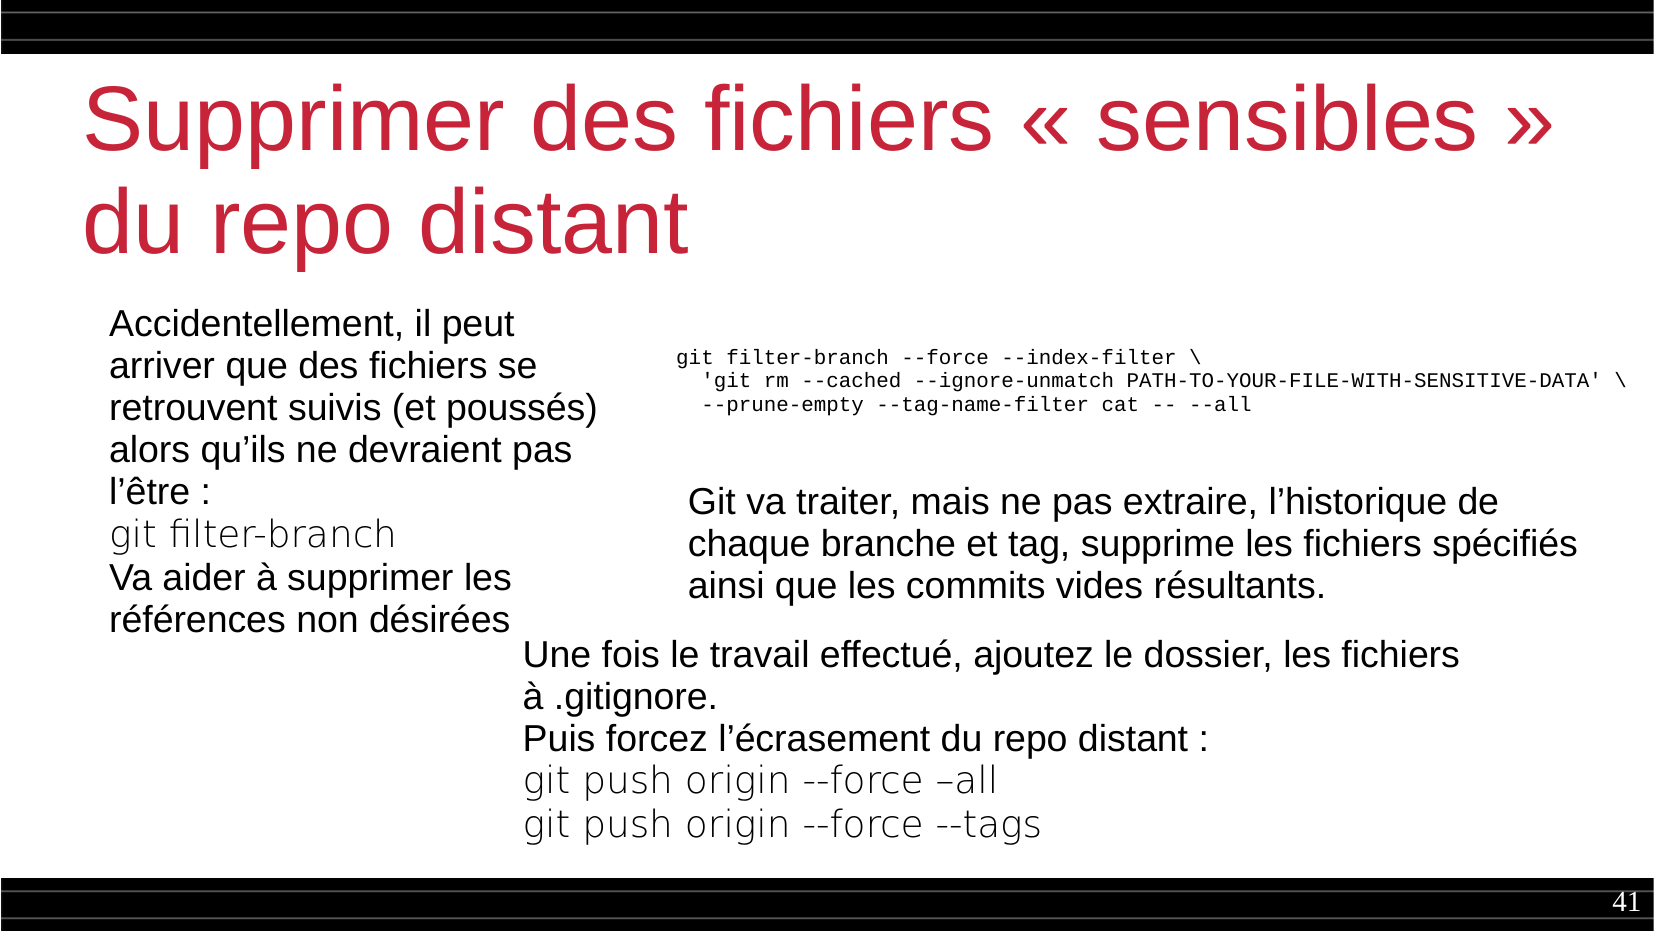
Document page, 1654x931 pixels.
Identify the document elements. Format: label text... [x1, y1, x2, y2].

text_box Git va traiter, mais ne pas extraire, l’historique de chaque branche et tag, supprime les fichiers spécifiés ainsi que les commits vides résultants. [673, 473, 1630, 615]
text_box git filter-branch --force --index-filter \ 'git rm --cached --ignore-unmatch PATH-TO-YOUR-FILE-WITH-SENSITIVE-DATA' \ --prune-empty --tag-name-filter cat -- --all [661, 339, 1642, 426]
title Supprimer des fichiers « sensibles » du repo distant [82, 67, 1571, 273]
picture [1, 0, 1654, 54]
picture [1, 878, 1654, 931]
text_box Une fois le travail effectué, ajoutez le dossier, les fichiers à .gitignore. Puis forcez l’écrasement du repo distant : git push origin --force –all git push origin --force --tags [507, 625, 1654, 854]
text_box Accidentellement, il peut arriver que des fichiers se retrouvent suivis (et poussés) alors qu’ils ne devraient pas l’être : git filter-branch Va aider à supprimer les références non désirées [94, 295, 638, 648]
